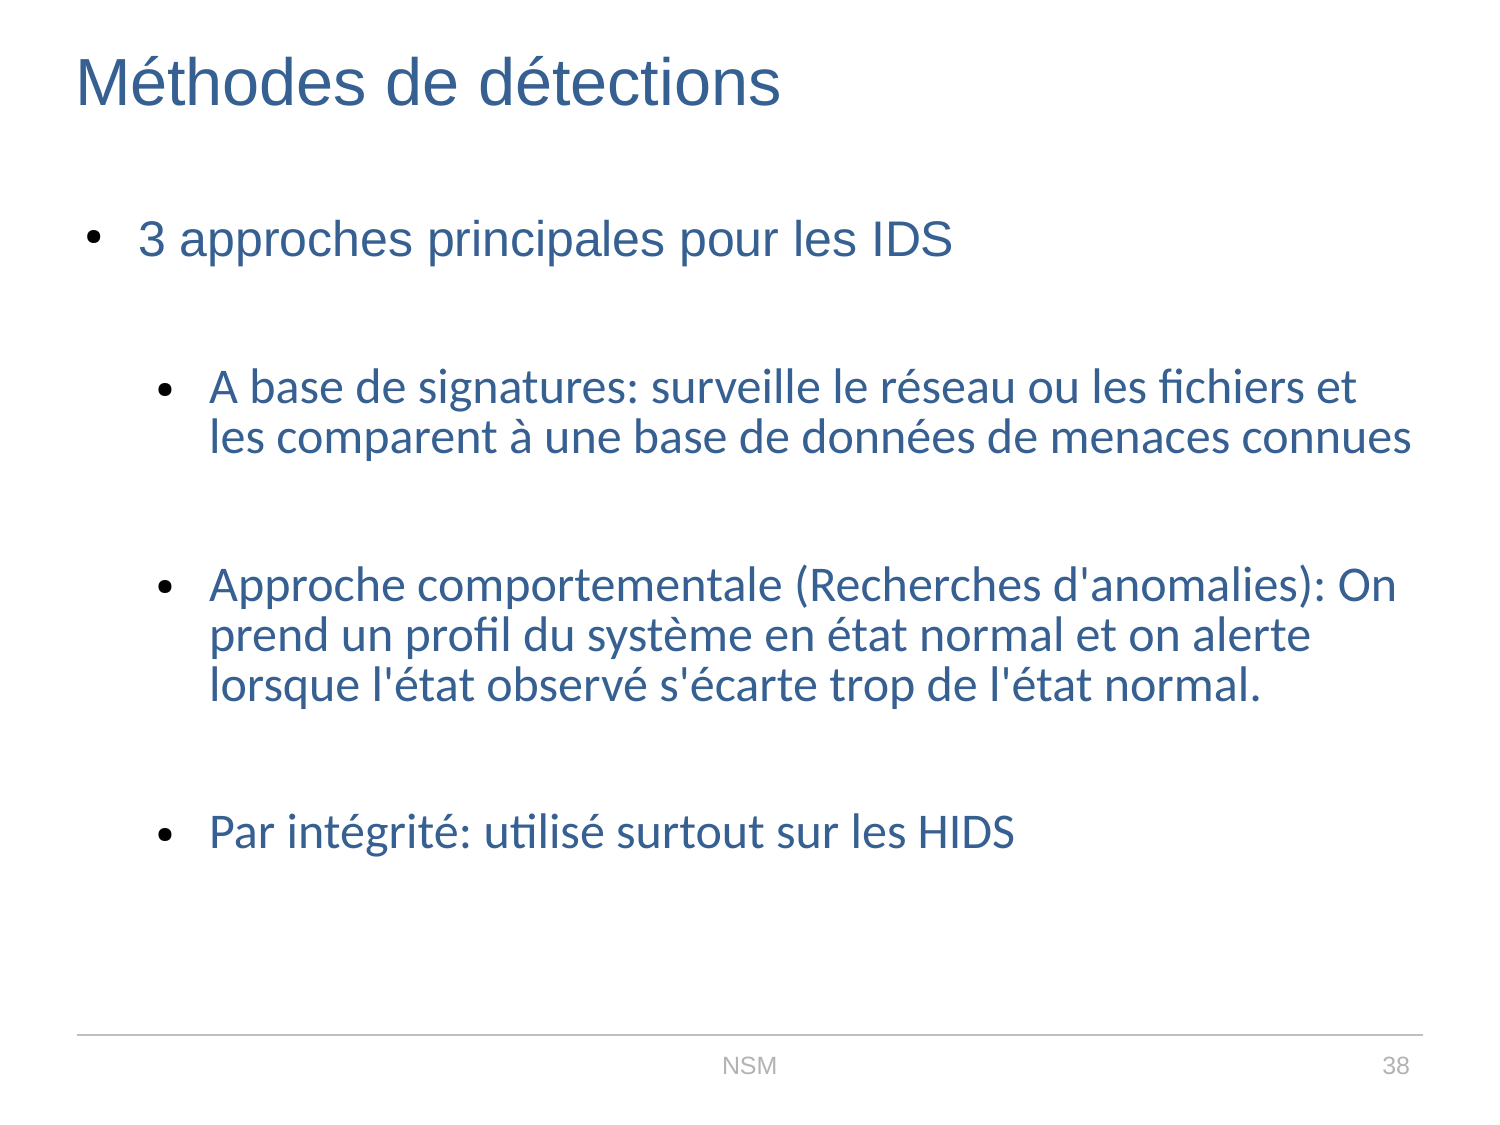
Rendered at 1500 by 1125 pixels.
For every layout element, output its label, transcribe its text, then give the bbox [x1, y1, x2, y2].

title Méthodes de détections [75, 45, 1425, 233]
list 3 approches principales pour les IDS A base de signatures: surveille le réseau ou les fichiers et les comparent à une base de données de menaces connues Approche comportementale (Recherches d'anomalies): On prend un profil du système en état normal et on alerte lorsque l'état observé s'écarte trop de l'état normal. Par intégrité: utilisé surtout sur les HIDS [67, 113, 1418, 932]
